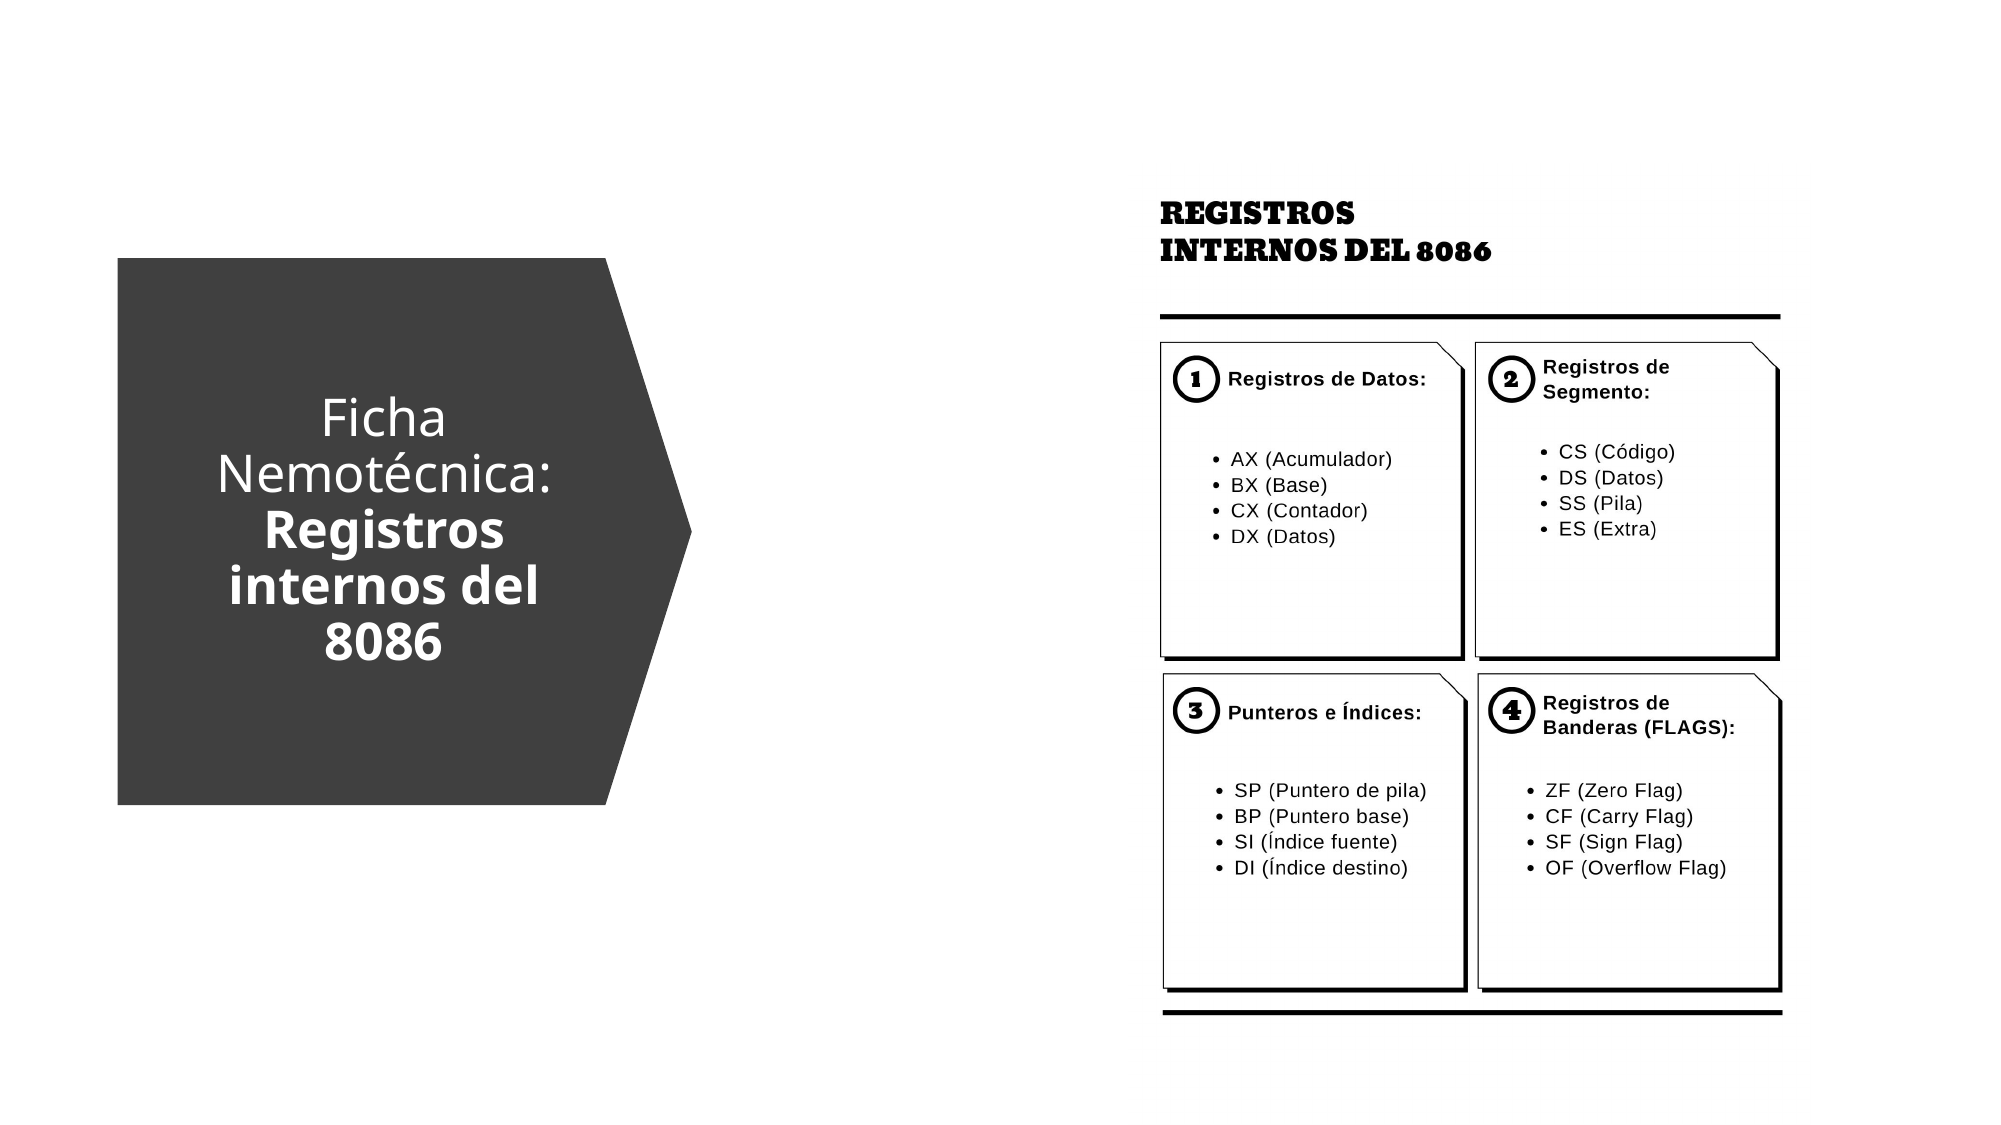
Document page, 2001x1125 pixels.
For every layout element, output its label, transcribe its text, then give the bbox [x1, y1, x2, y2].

title Ficha Nemotécnica: Registros internos del 8086 [168, 322, 601, 741]
picture [1128, 163, 1811, 1125]
text_box [117, 258, 692, 806]
